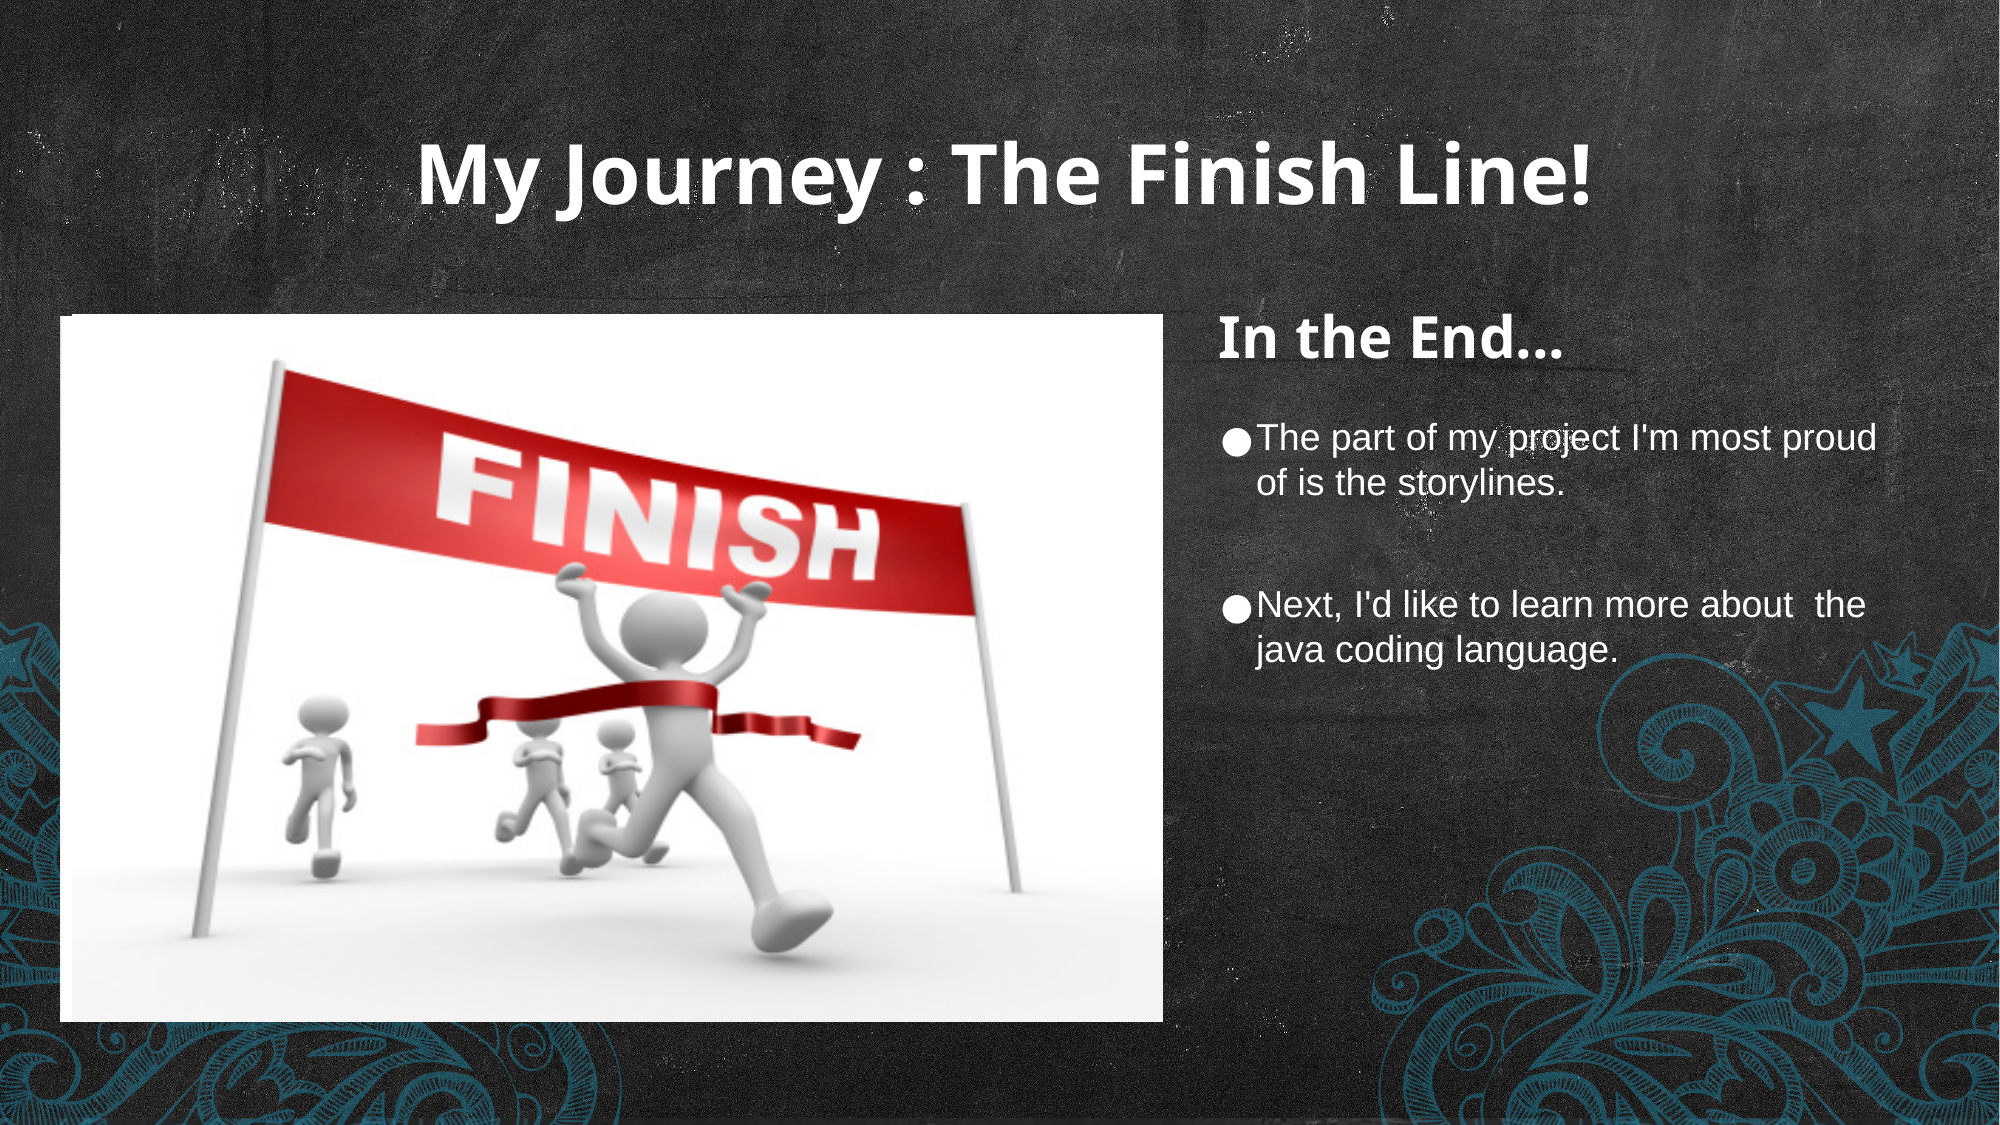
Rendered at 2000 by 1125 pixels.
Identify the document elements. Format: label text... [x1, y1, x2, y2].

picture [0, 0, 2000, 1125]
text_box The part of my project I'm most proud of is the storylines. Next, I'd like to learn more about the java coding language. [1205, 405, 1897, 920]
text_box In the End... [1203, 292, 1829, 471]
text_box My Journey : The Finish Line! [13, 95, 1996, 231]
